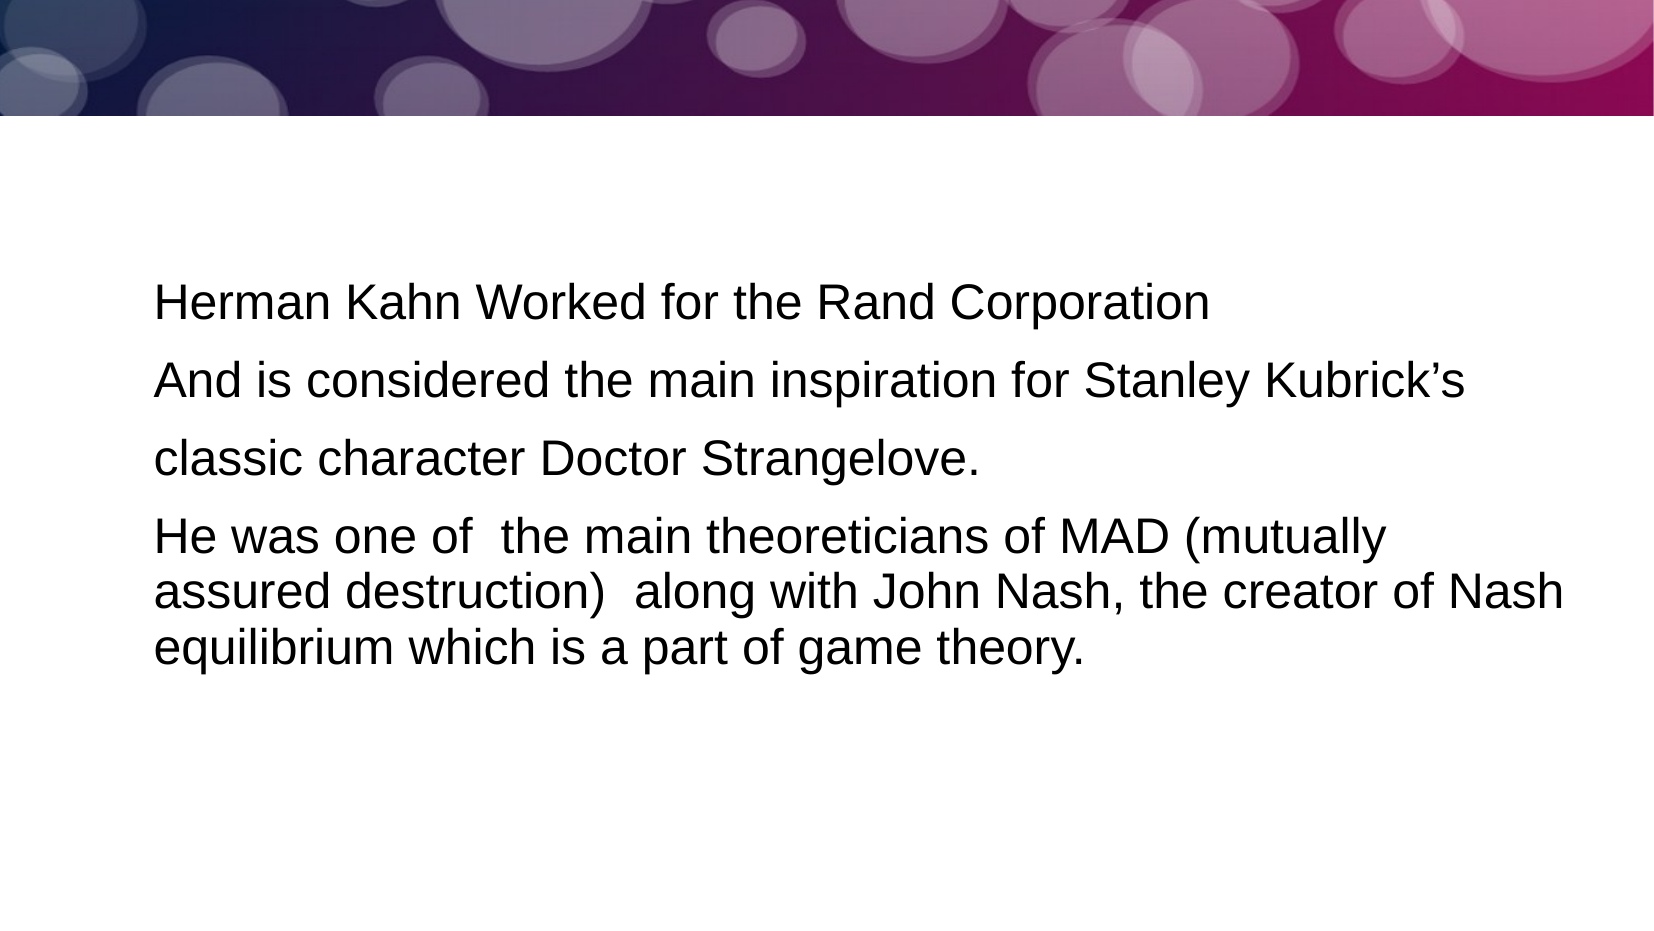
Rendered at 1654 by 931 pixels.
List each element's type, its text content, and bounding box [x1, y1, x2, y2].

list Herman Kahn Worked for the Rand Corporation And is considered the main inspiration for Stanley Kubrick’s classic character Doctor Strangelove. He was one of the main theoreticians of MAD (mutually assured destruction) along with John Nash, the creator of Nash equilibrium which is a part of game theory. [82, 274, 1571, 815]
picture [0, 0, 1654, 116]
